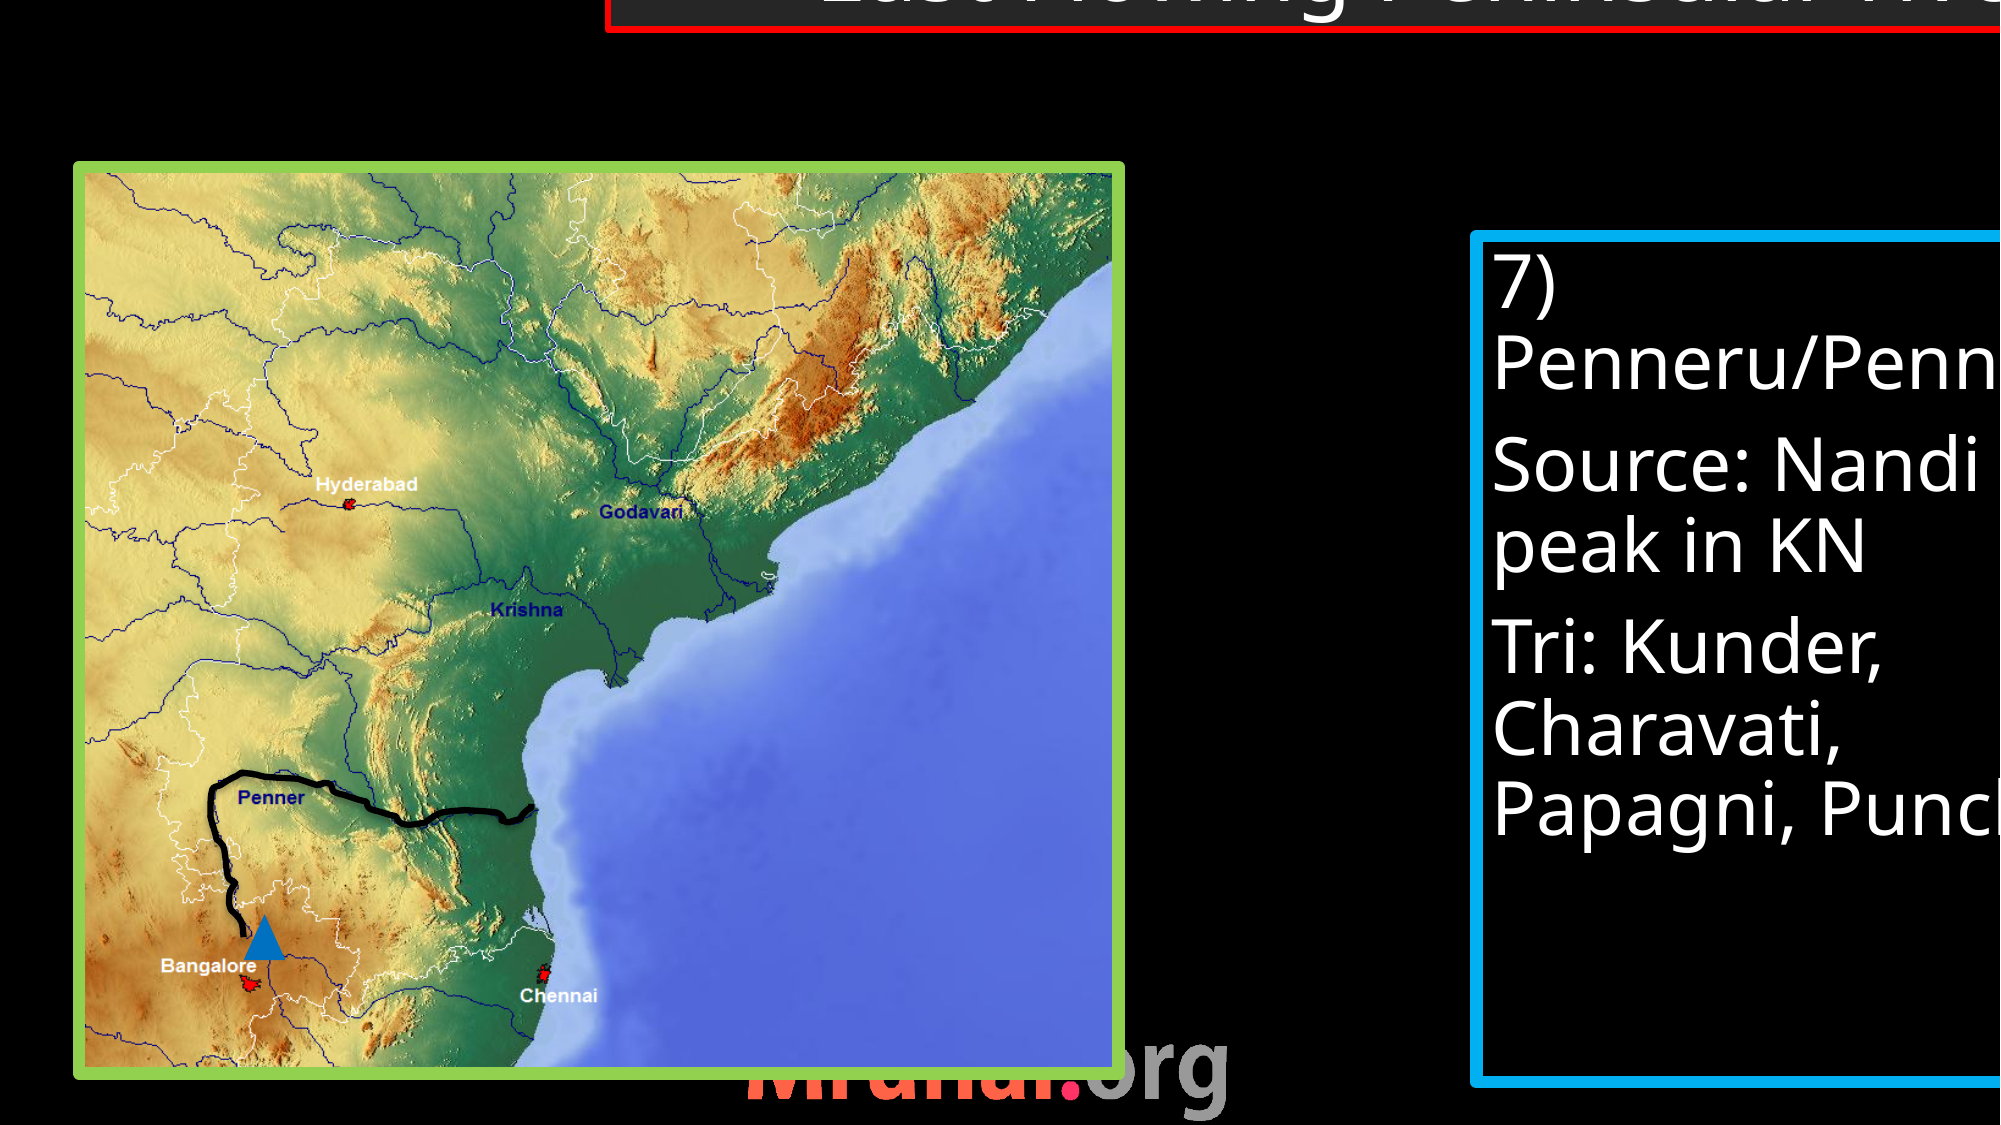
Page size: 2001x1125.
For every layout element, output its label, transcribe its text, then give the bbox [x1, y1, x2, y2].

text_box [243, 914, 286, 961]
title East Flowing Peninsular rivers [607, 0, 2000, 30]
picture [741, 1005, 1230, 1125]
list 7) Penneru/Penner: Source: Nandi durg peak in KN Tri: Kunder, Charavati, Papagni, Punchu [1476, 236, 2000, 1083]
picture [85, 173, 1113, 1068]
